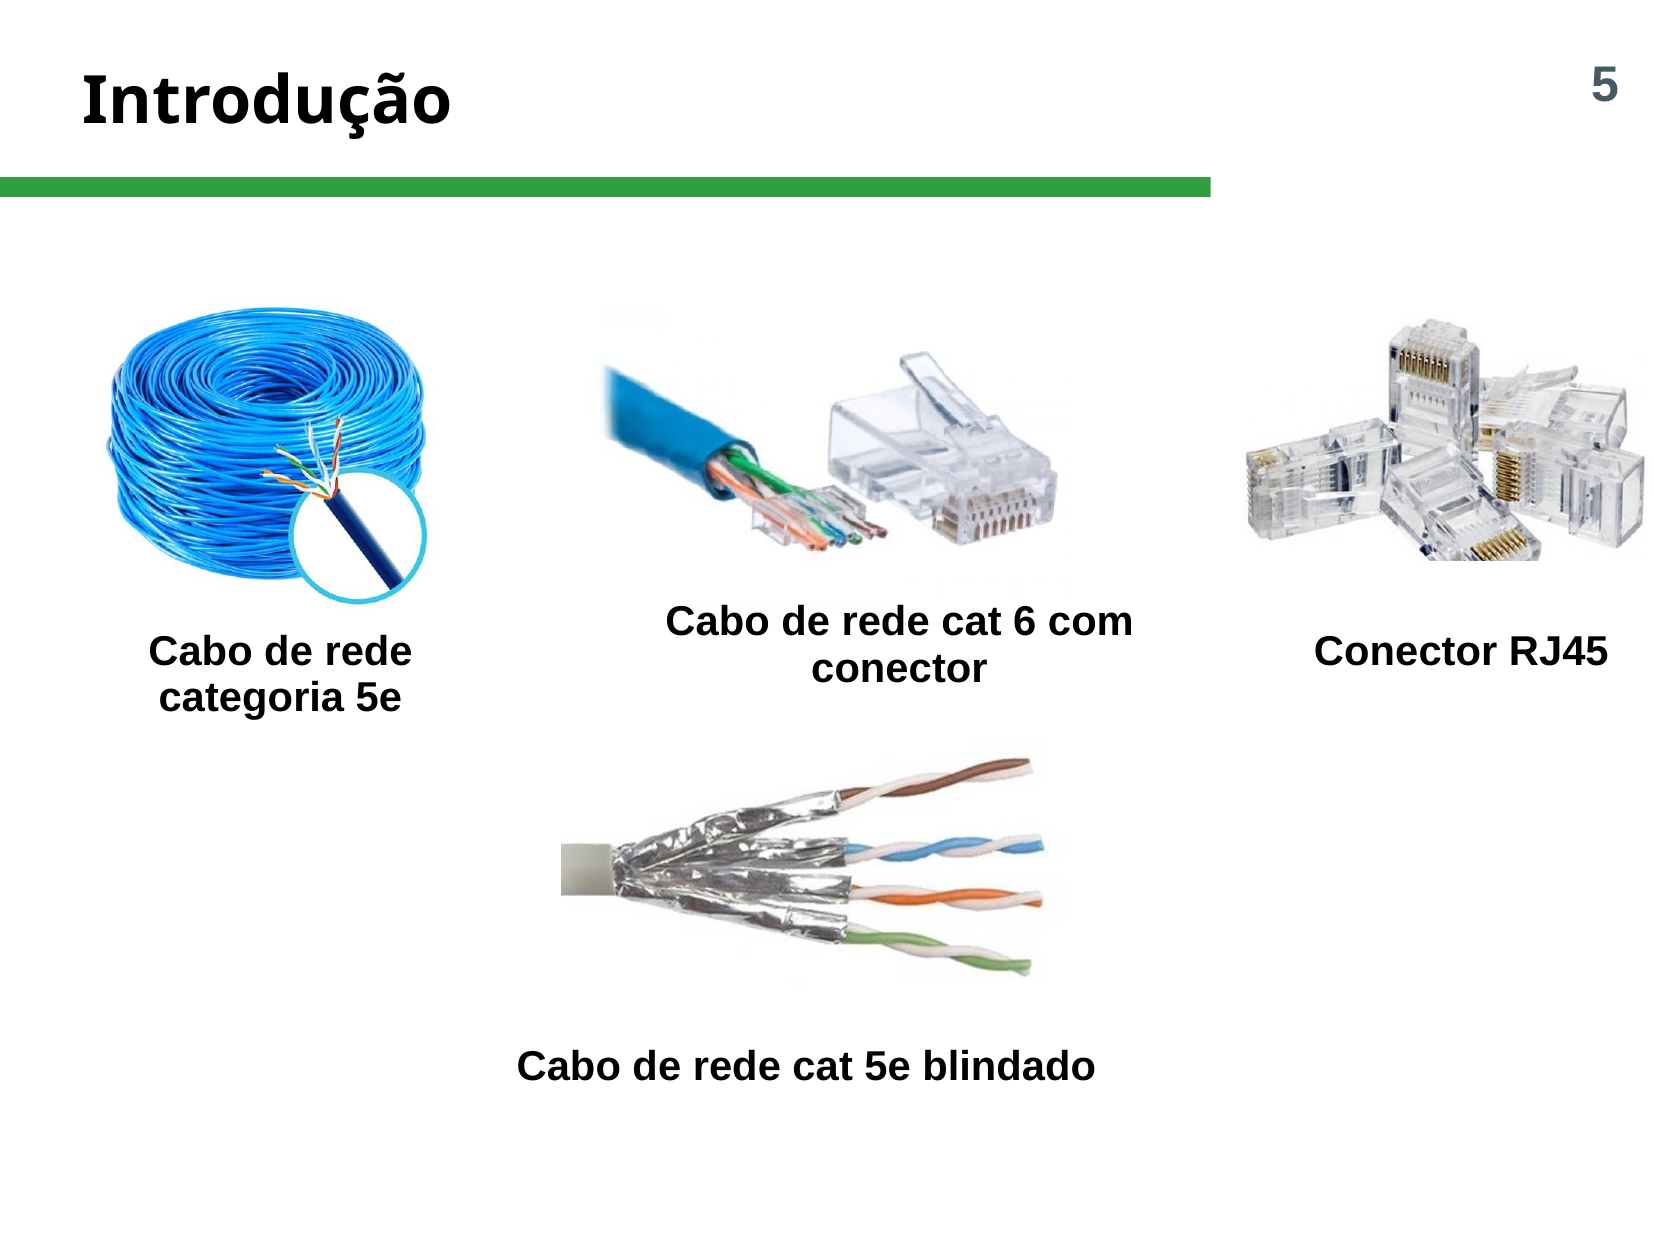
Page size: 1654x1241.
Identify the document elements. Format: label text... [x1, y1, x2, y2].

picture [561, 691, 1076, 1034]
text_box Cabo de rede categoria 5e [118, 620, 443, 761]
text_box Conector RJ45 [1299, 620, 1625, 696]
text_box Cabo de rede cat 5e blindado [501, 1035, 1112, 1112]
title Introdução [82, 0, 1152, 202]
picture [88, 265, 443, 621]
picture [1240, 305, 1649, 561]
text_box Cabo de rede cat 6 com conector [650, 590, 1152, 722]
picture [590, 295, 1073, 616]
